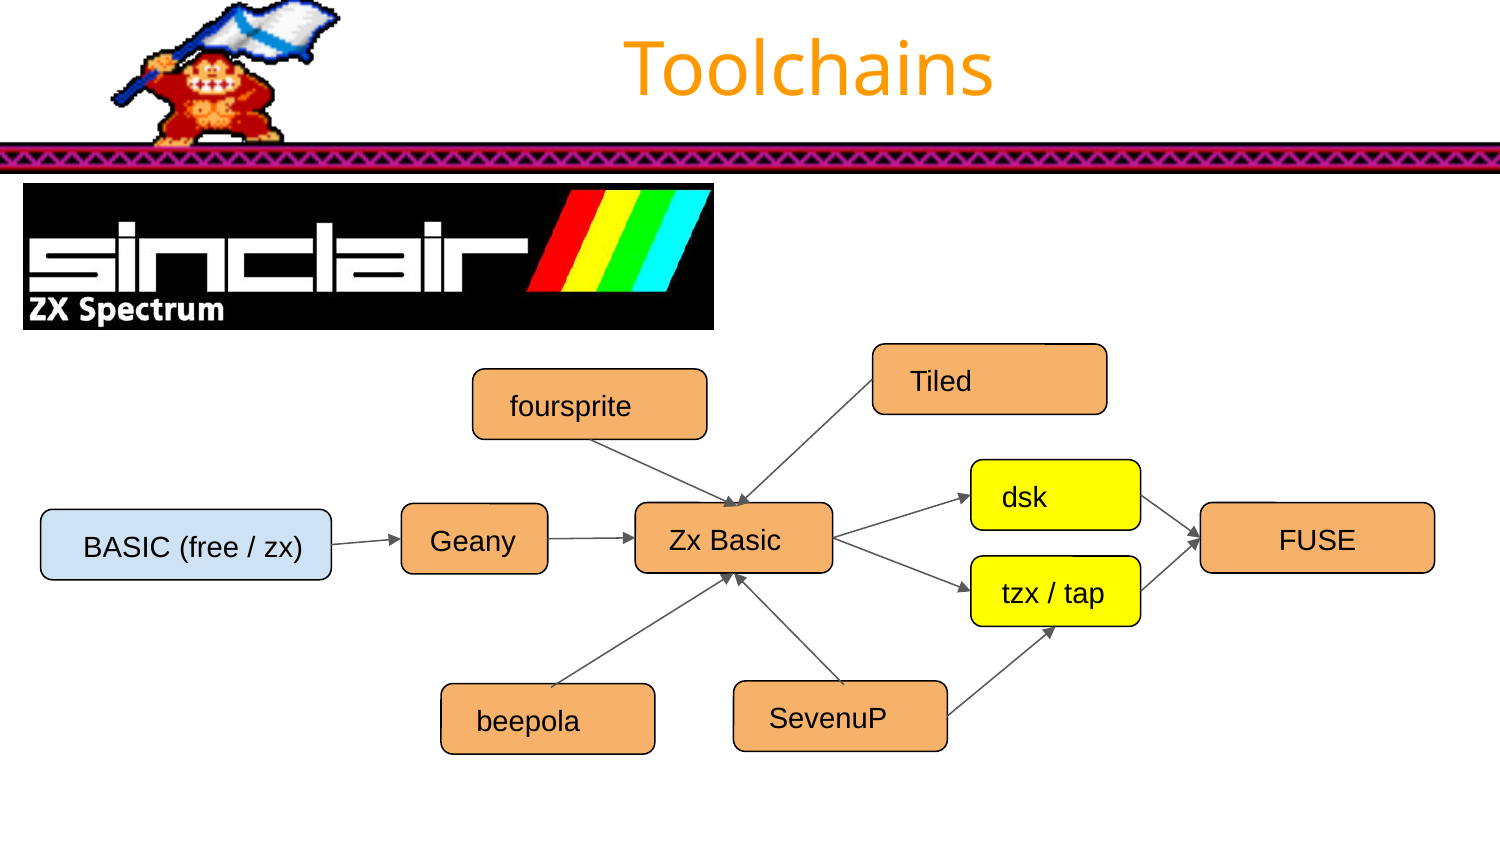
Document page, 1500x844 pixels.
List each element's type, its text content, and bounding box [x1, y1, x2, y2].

picture [0, 0, 1500, 174]
text_box [40, 509, 332, 580]
text_box FUSE [1222, 506, 1420, 565]
text_box [1200, 502, 1435, 574]
text_box Zx Basic [653, 506, 821, 565]
text_box [970, 555, 1141, 627]
text_box [970, 459, 1141, 531]
picture [23, 183, 714, 330]
text_box BASIC (free / zx) [68, 513, 321, 584]
text_box Geany [415, 507, 539, 566]
text_box dsk [986, 463, 1132, 522]
title Toolchains [608, 18, 1402, 112]
text_box beepola [461, 687, 642, 746]
text_box [872, 343, 1107, 415]
text_box [440, 683, 655, 755]
text_box [472, 368, 707, 440]
text_box [733, 680, 948, 752]
text_box [635, 502, 833, 574]
text_box SevenuP [753, 684, 935, 744]
text_box Tiled [894, 347, 1093, 407]
text_box foursprite [494, 372, 693, 432]
text_box [401, 503, 548, 574]
text_box tzx / tap [986, 559, 1132, 619]
